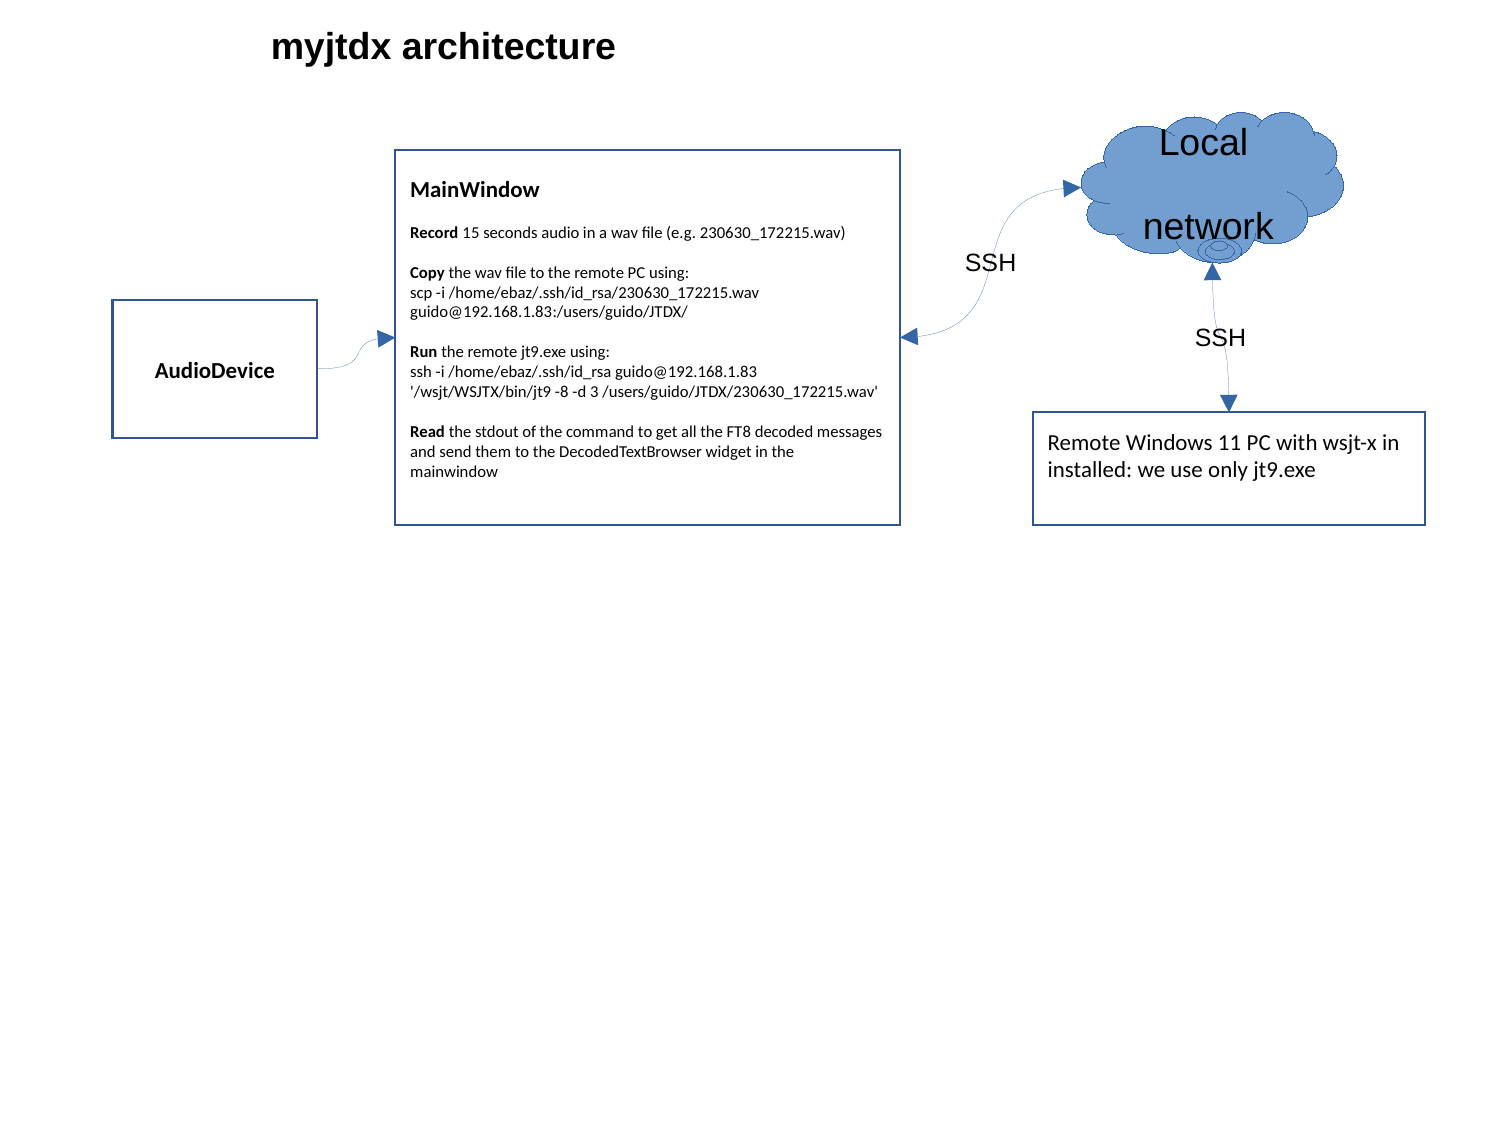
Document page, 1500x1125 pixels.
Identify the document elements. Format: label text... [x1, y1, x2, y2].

text_box MainWindow Record 15 seconds audio in a wav file (e.g. 230630_172215.wav) Copy the wav file to the remote PC using: scp -i /home/ebaz/.ssh/id_rsa/230630_172215.wav guido@192.168.1.83:/users/guido/JTDX/ Run the remote jt9.exe using: ssh -i /home/ebaz/.ssh/id_rsa guido@192.168.1.83 '/wsjt/WSJTX/bin/jt9 -8 -d 3 /users/guido/JTDX/230630_172215.wav' Read the stdout of the command to get all the FT8 decoded messages and send them to the DecodedTextBrowser widget in the mainwindow [395, 149, 901, 526]
text_box myjtdx architecture [256, 18, 632, 76]
text_box AudioDevice [112, 299, 318, 438]
text_box Remote Windows 11 PC with wsjt-x in installed: we use only jt9.exe [1032, 412, 1425, 525]
text_box Local network [1081, 112, 1344, 264]
